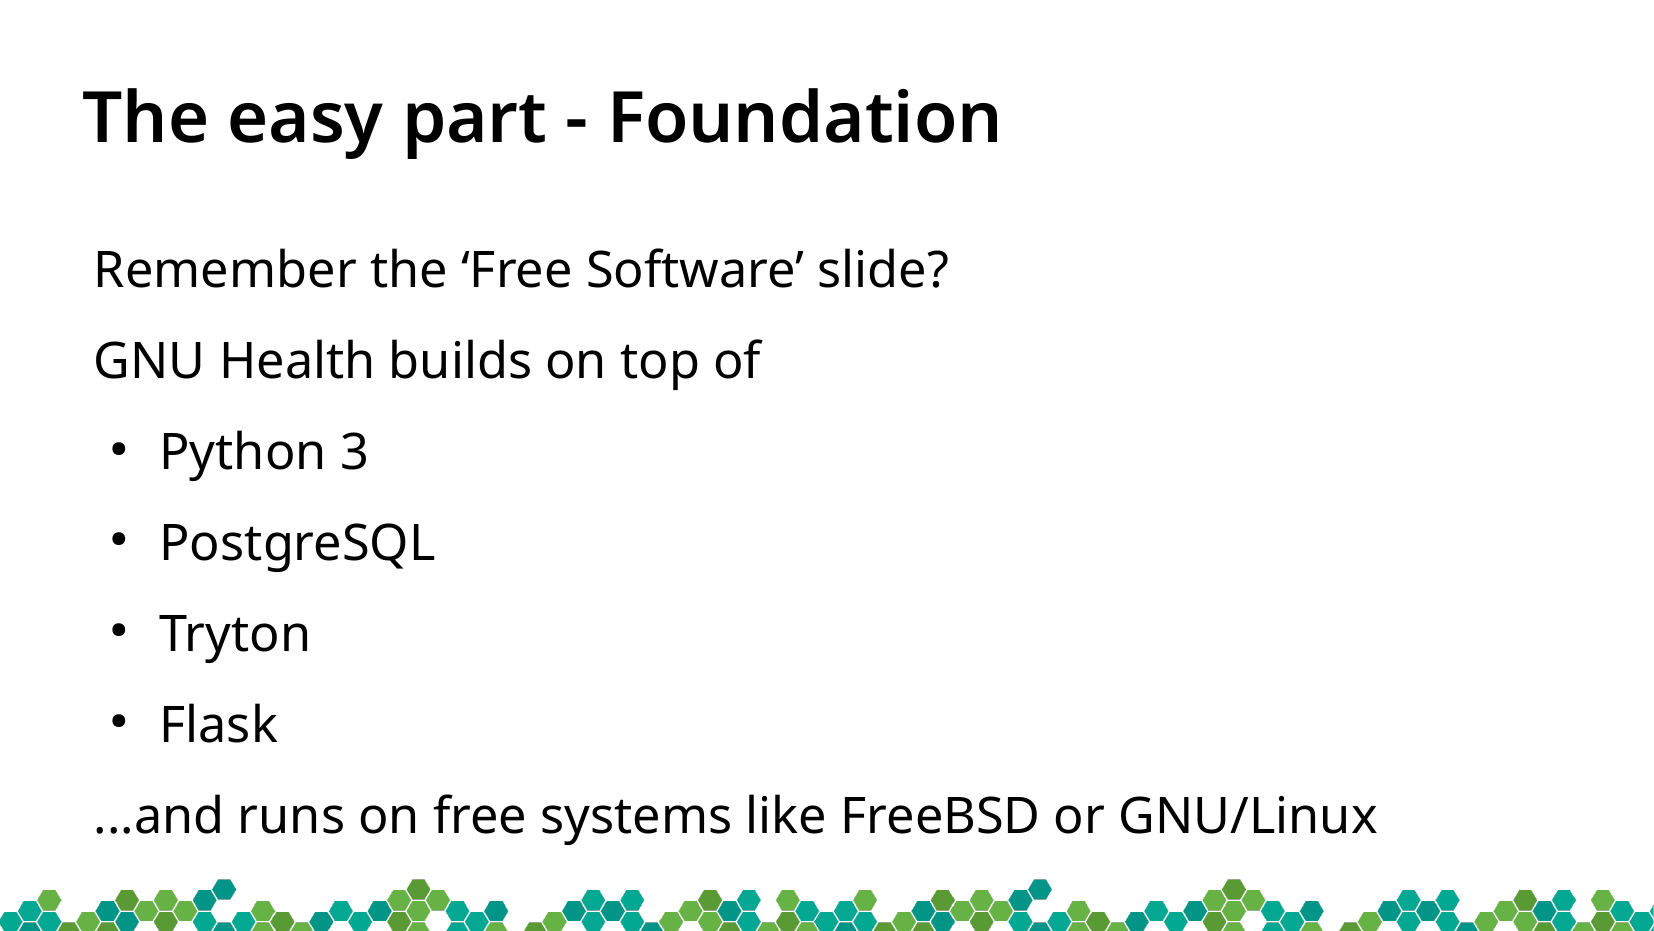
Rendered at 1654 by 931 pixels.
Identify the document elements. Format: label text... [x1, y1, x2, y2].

picture [0, 871, 1654, 931]
title The easy part - Foundation [82, 37, 1571, 193]
list Remember the ‘Free Software’ slide? GNU Health builds on top of Python 3 PostgreSQL Tryton Flask ...and runs on free systems like FreeBSD or GNU/Linux [93, 233, 1608, 849]
